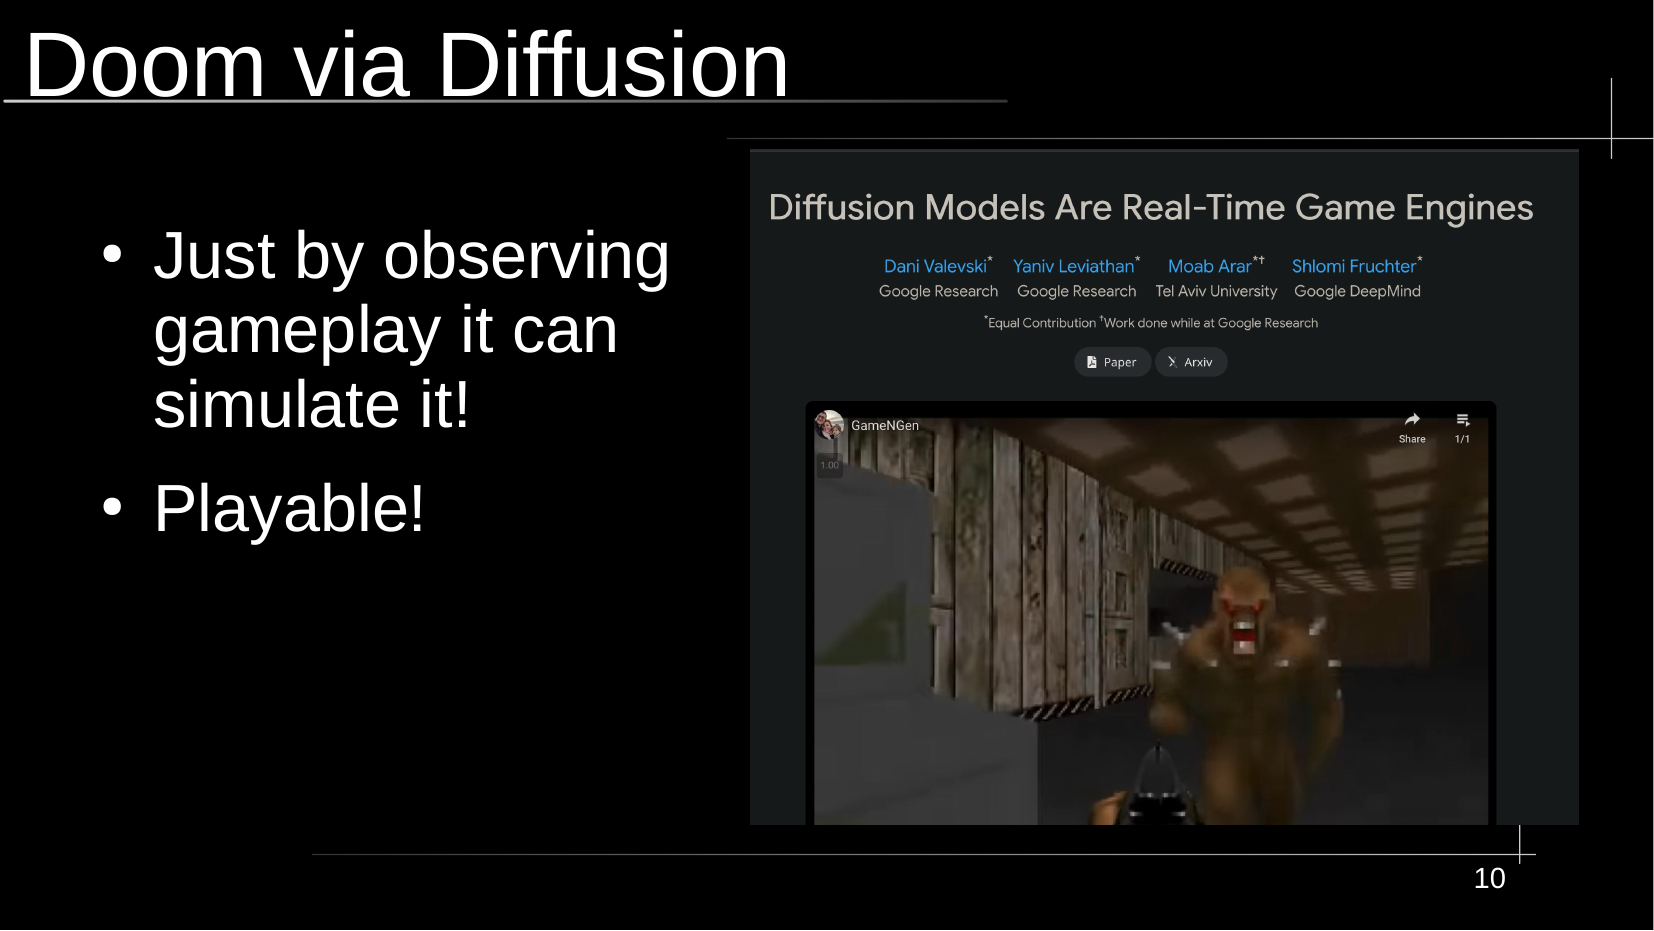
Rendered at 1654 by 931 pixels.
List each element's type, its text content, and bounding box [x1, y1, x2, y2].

picture [750, 149, 1579, 826]
title Doom via Diffusion [23, 11, 1589, 119]
list Just by observing gameplay it can simulate it! Playable! [82, 217, 750, 758]
